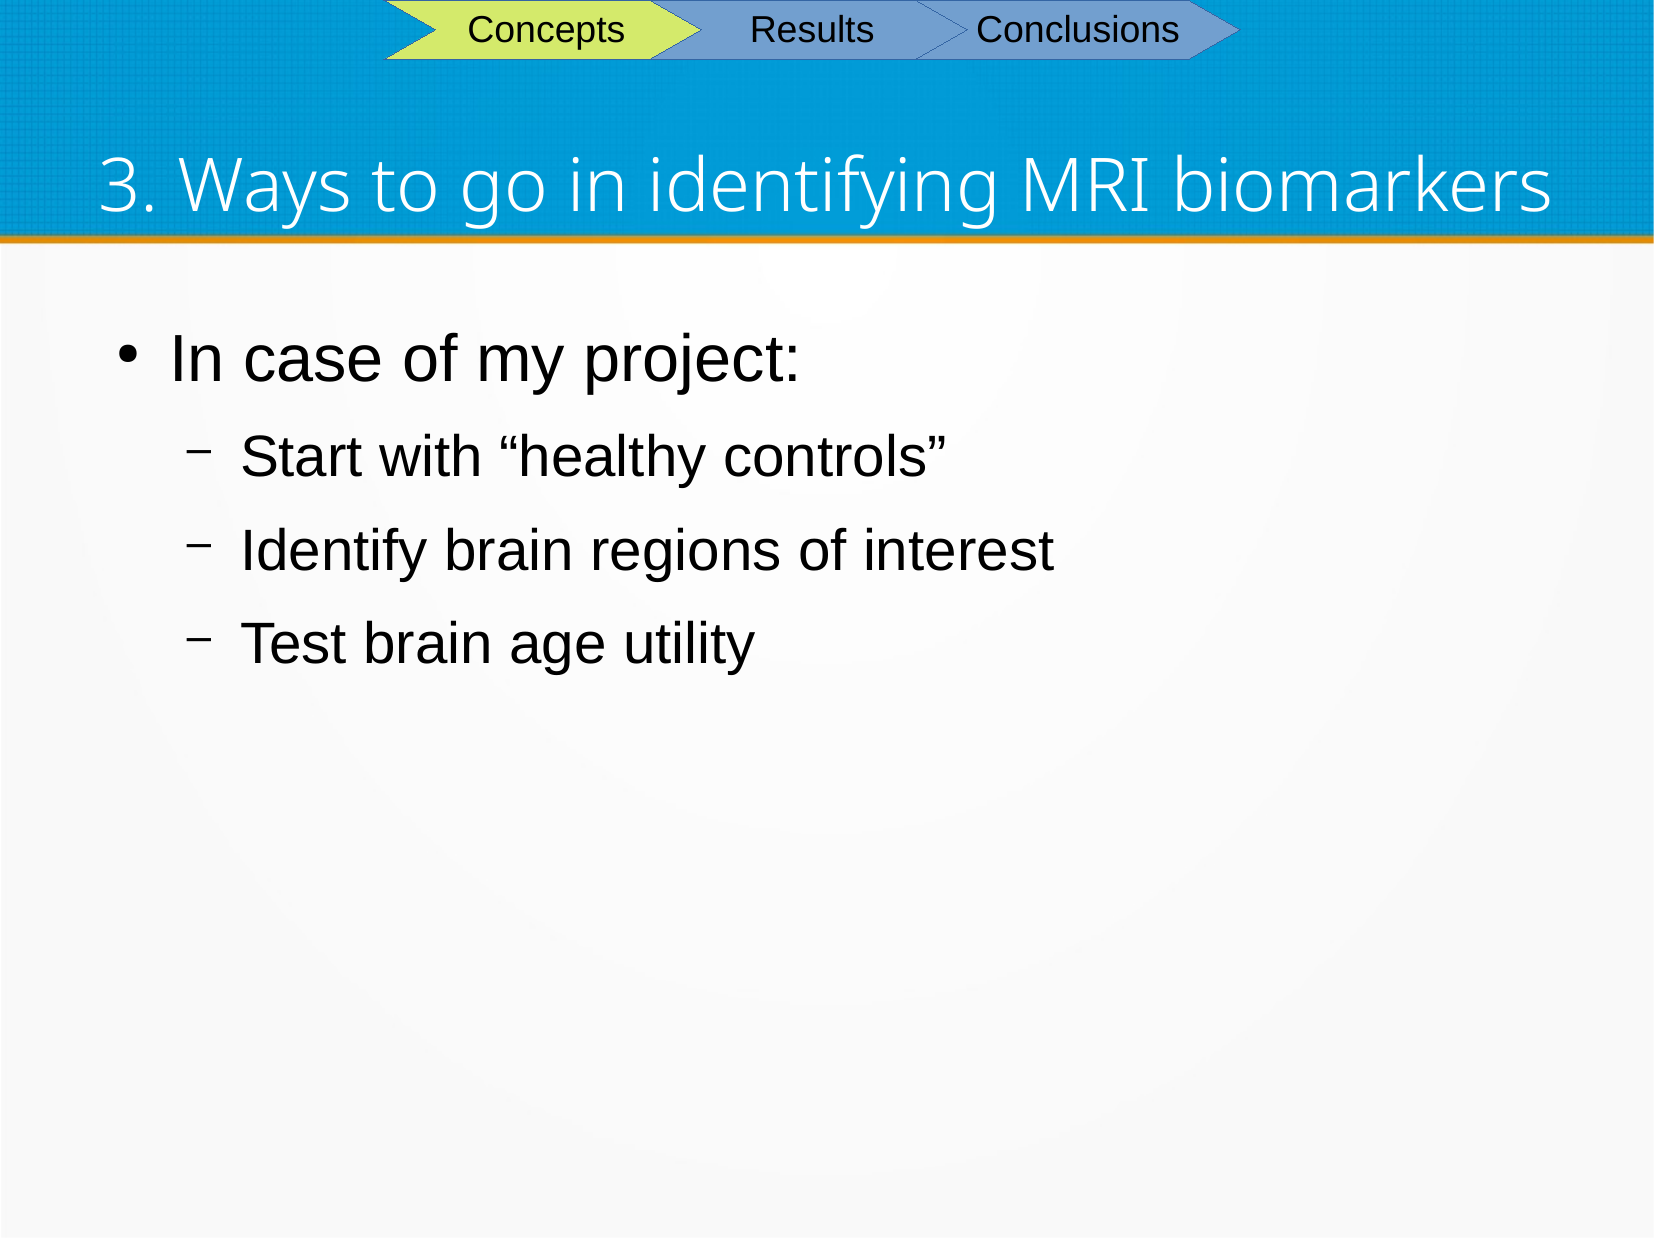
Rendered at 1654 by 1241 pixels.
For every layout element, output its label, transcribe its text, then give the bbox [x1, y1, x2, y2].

text_box Conclusions [915, 0, 1241, 60]
picture [0, 233, 1654, 1241]
list In case of my project: Start with “healthy controls” Identify brain regions of interest Test brain age utility [98, 315, 1625, 1211]
text_box Concepts [383, 0, 700, 60]
title 3. Ways to go in identifying MRI biomarkers [98, 59, 1654, 227]
text_box Results [649, 0, 966, 60]
